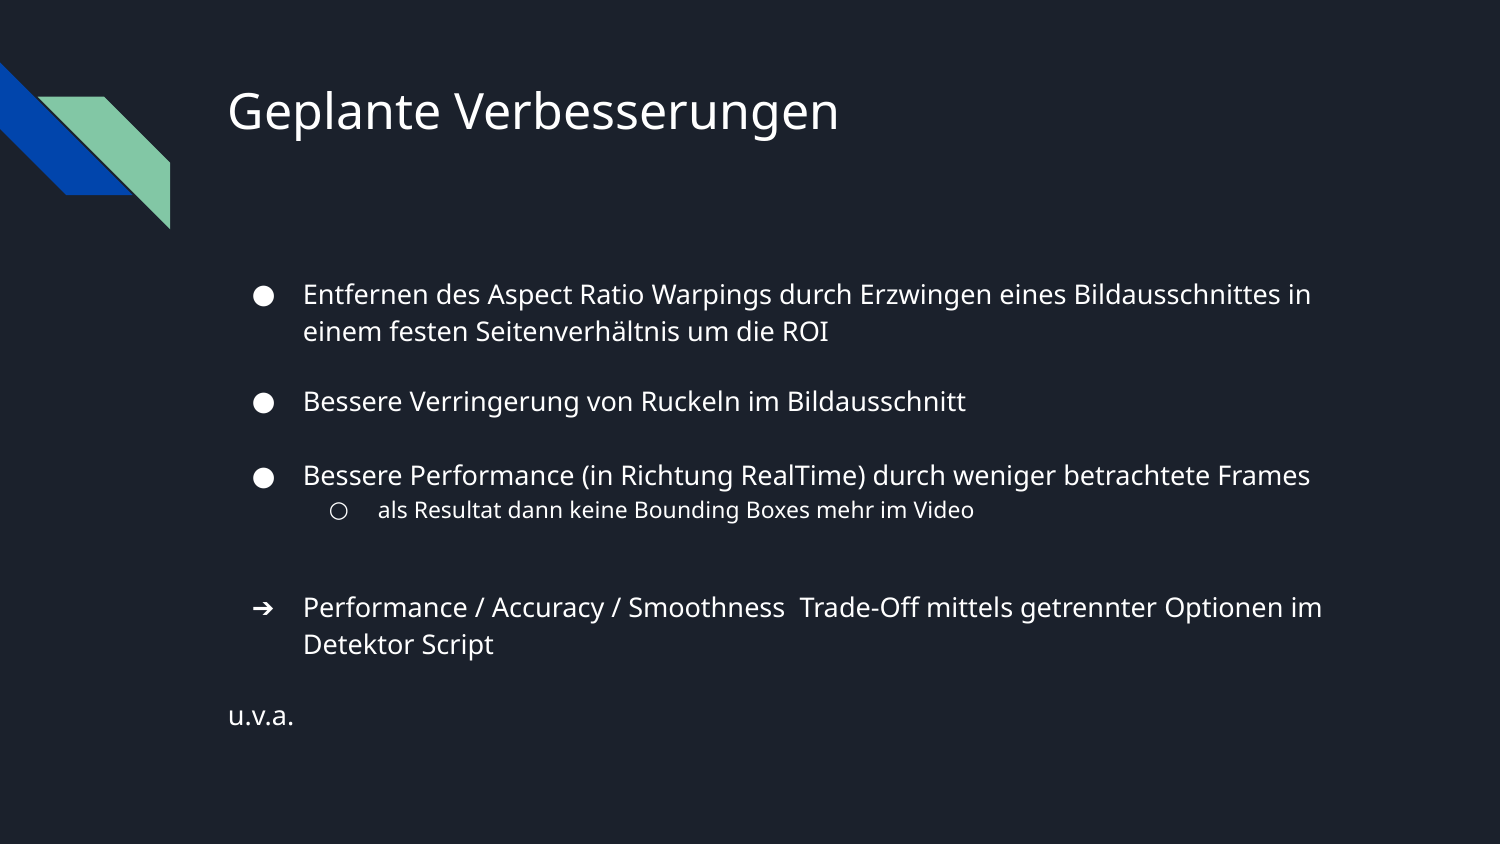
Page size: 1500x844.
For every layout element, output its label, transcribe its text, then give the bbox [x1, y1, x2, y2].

list Entfernen des Aspect Ratio Warpings durch Erzwingen eines Bildausschnittes in einem festen Seitenverhältnis um die ROI Bessere Verringerung von Ruckeln im Bildausschnitt Bessere Performance (in Richtung RealTime) durch weniger betrachtete Frames als Resultat dann keine Bounding Boxes mehr im Video Performance / Accuracy / Smoothness Trade-Off mittels getrennter Optionen im Detektor Script u.v.a. [212, 257, 1368, 735]
title Geplante Verbesserungen [212, 64, 1368, 215]
